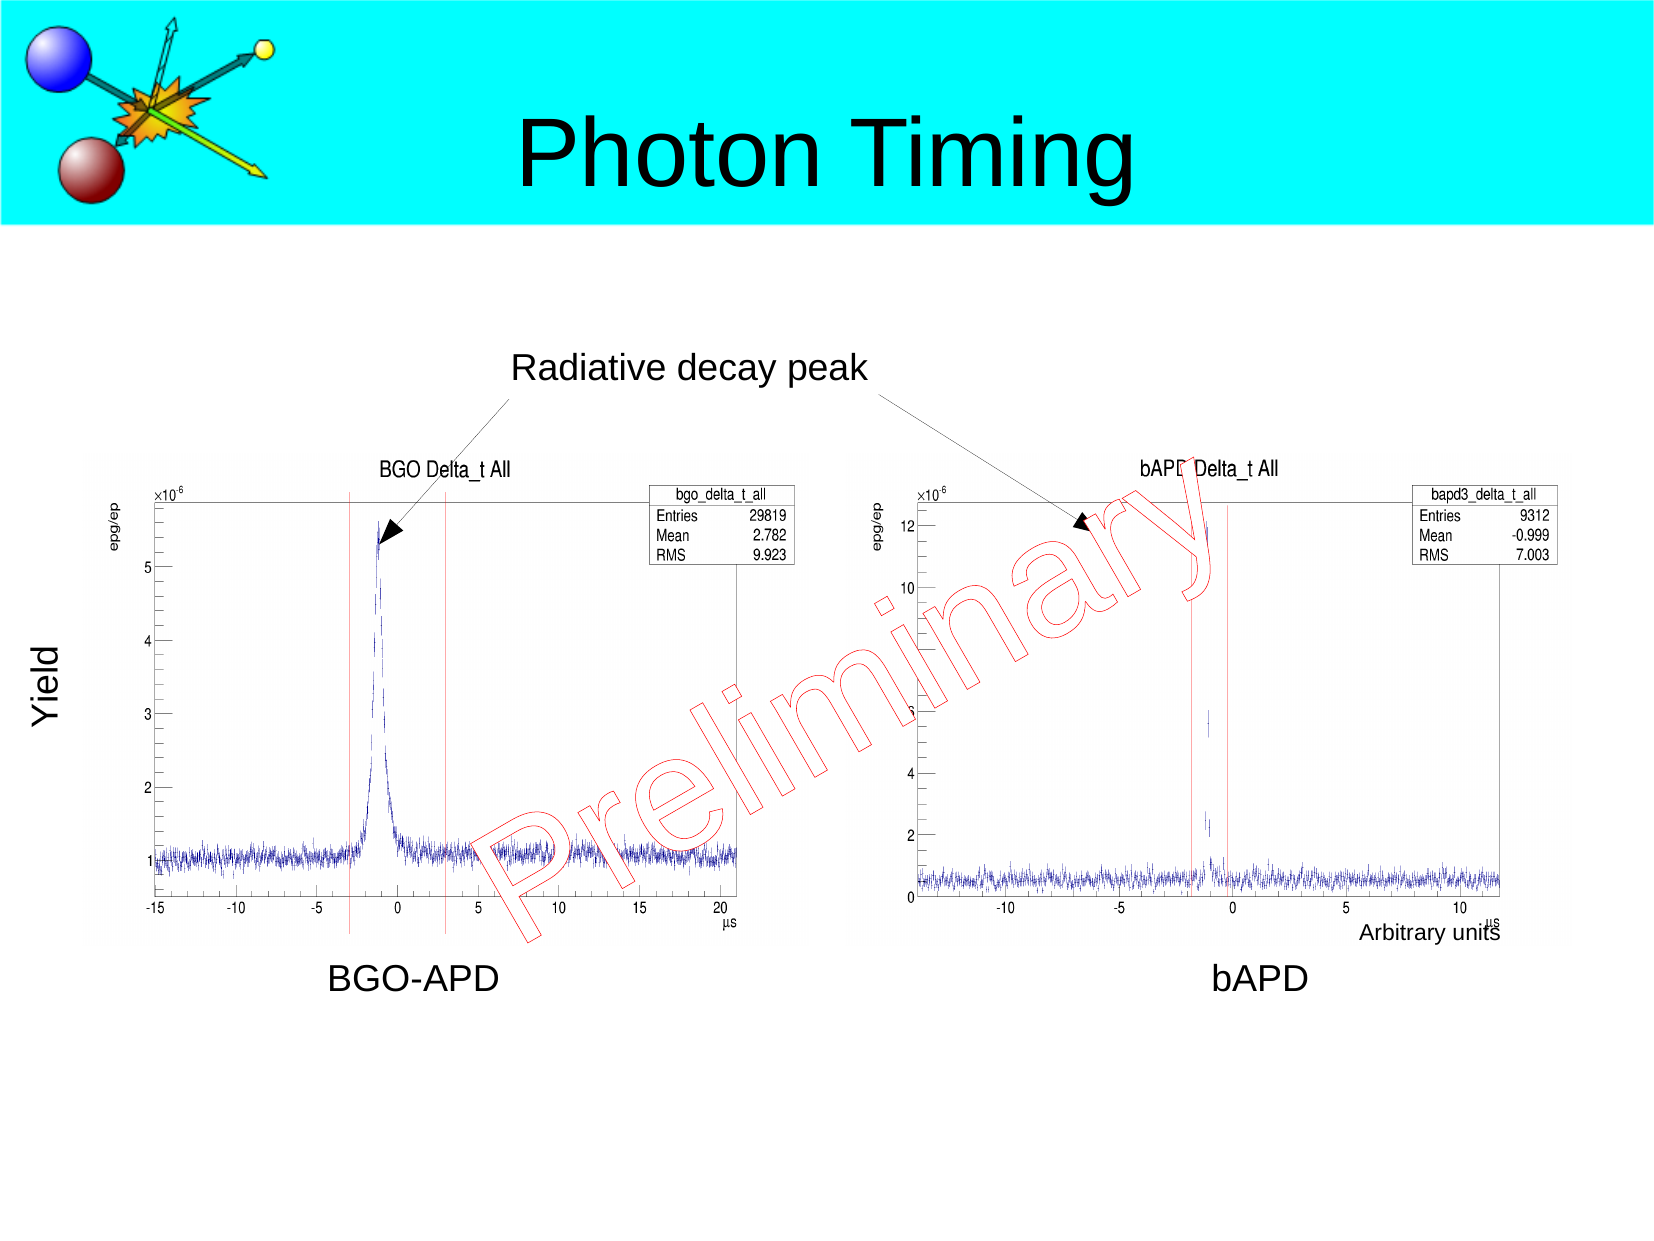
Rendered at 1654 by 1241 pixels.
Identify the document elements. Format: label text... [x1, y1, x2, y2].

text_box Preliminary [424, 388, 1273, 995]
picture [0, 0, 1654, 1241]
text_box Radiative decay peak [495, 339, 883, 396]
text_box BGO-APD bAPD [312, 949, 1342, 1007]
title Photon Timing [82, 49, 1571, 257]
text_box Arbitrary units [1344, 912, 1535, 954]
text_box Yield [16, 594, 73, 744]
